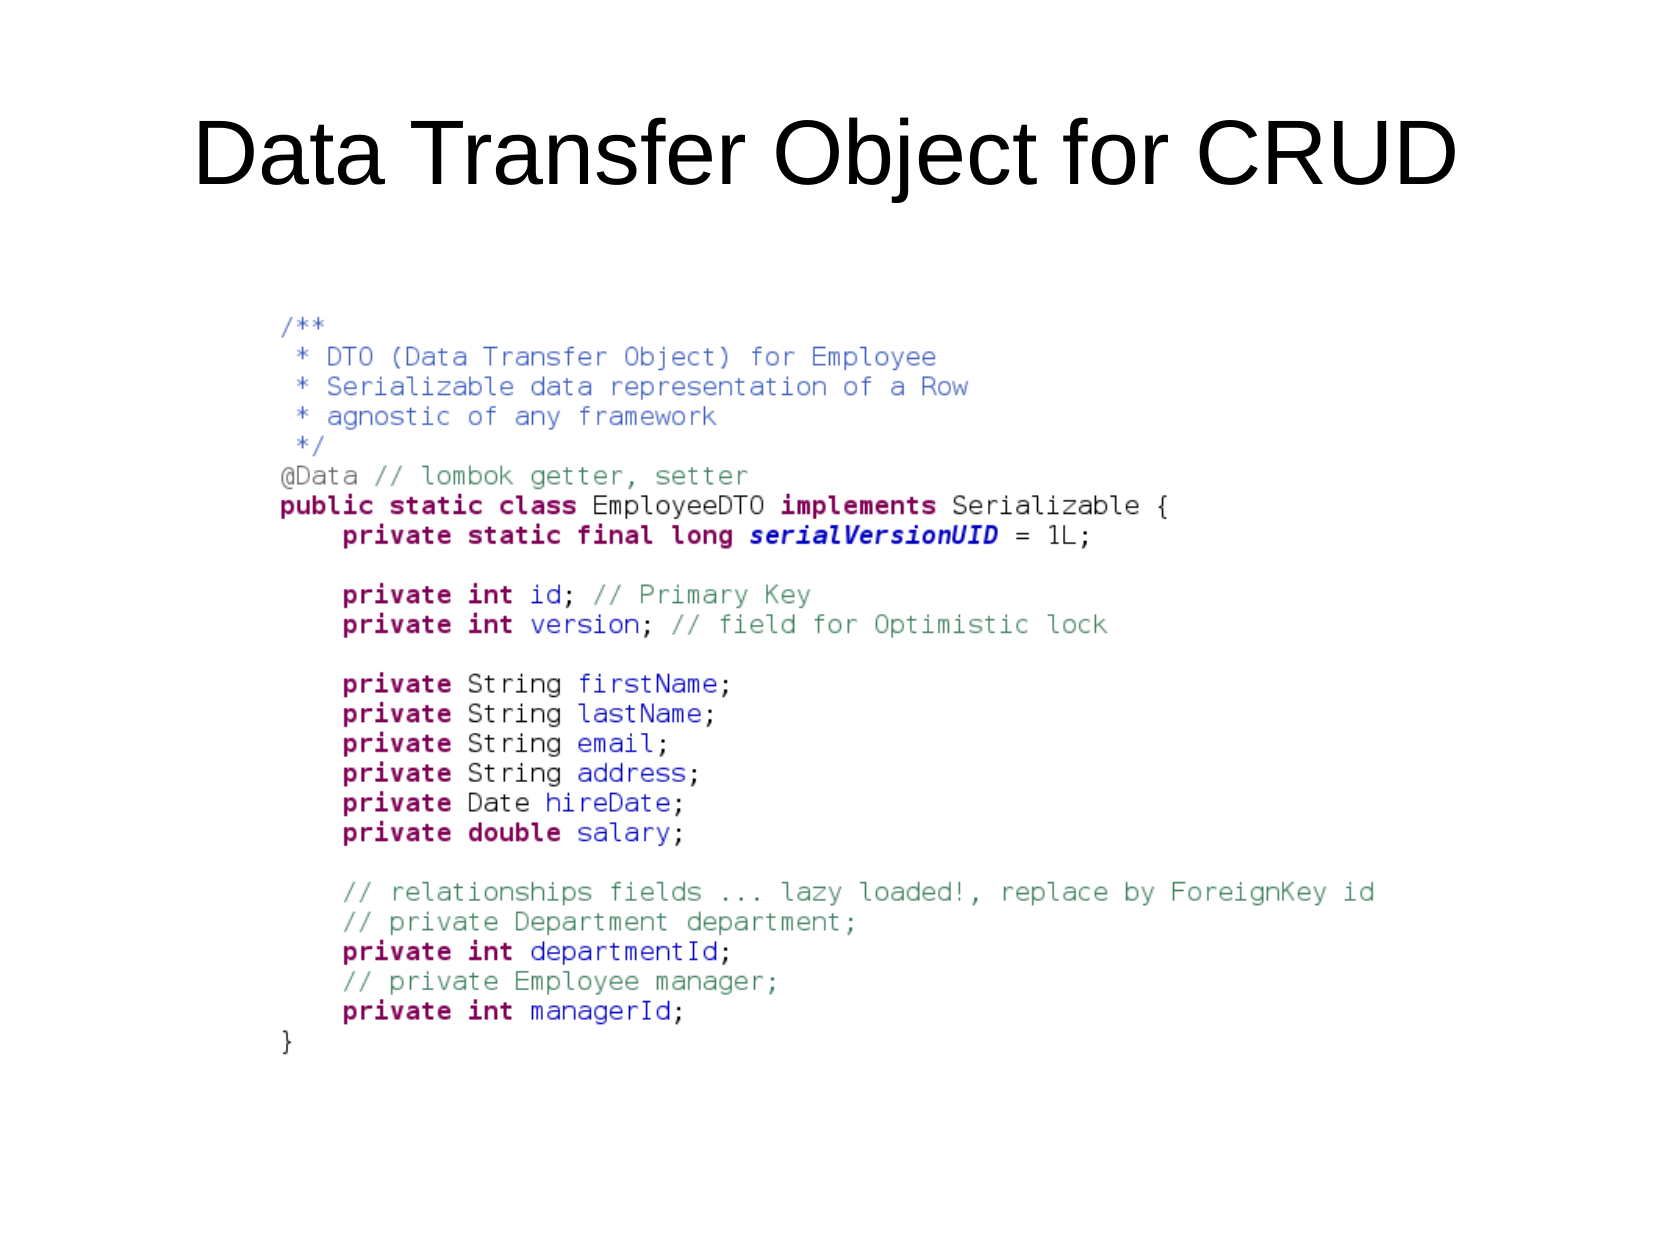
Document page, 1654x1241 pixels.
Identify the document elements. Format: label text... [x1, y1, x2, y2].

title Data Transfer Object for CRUD [82, 49, 1571, 257]
picture [274, 311, 1381, 1059]
